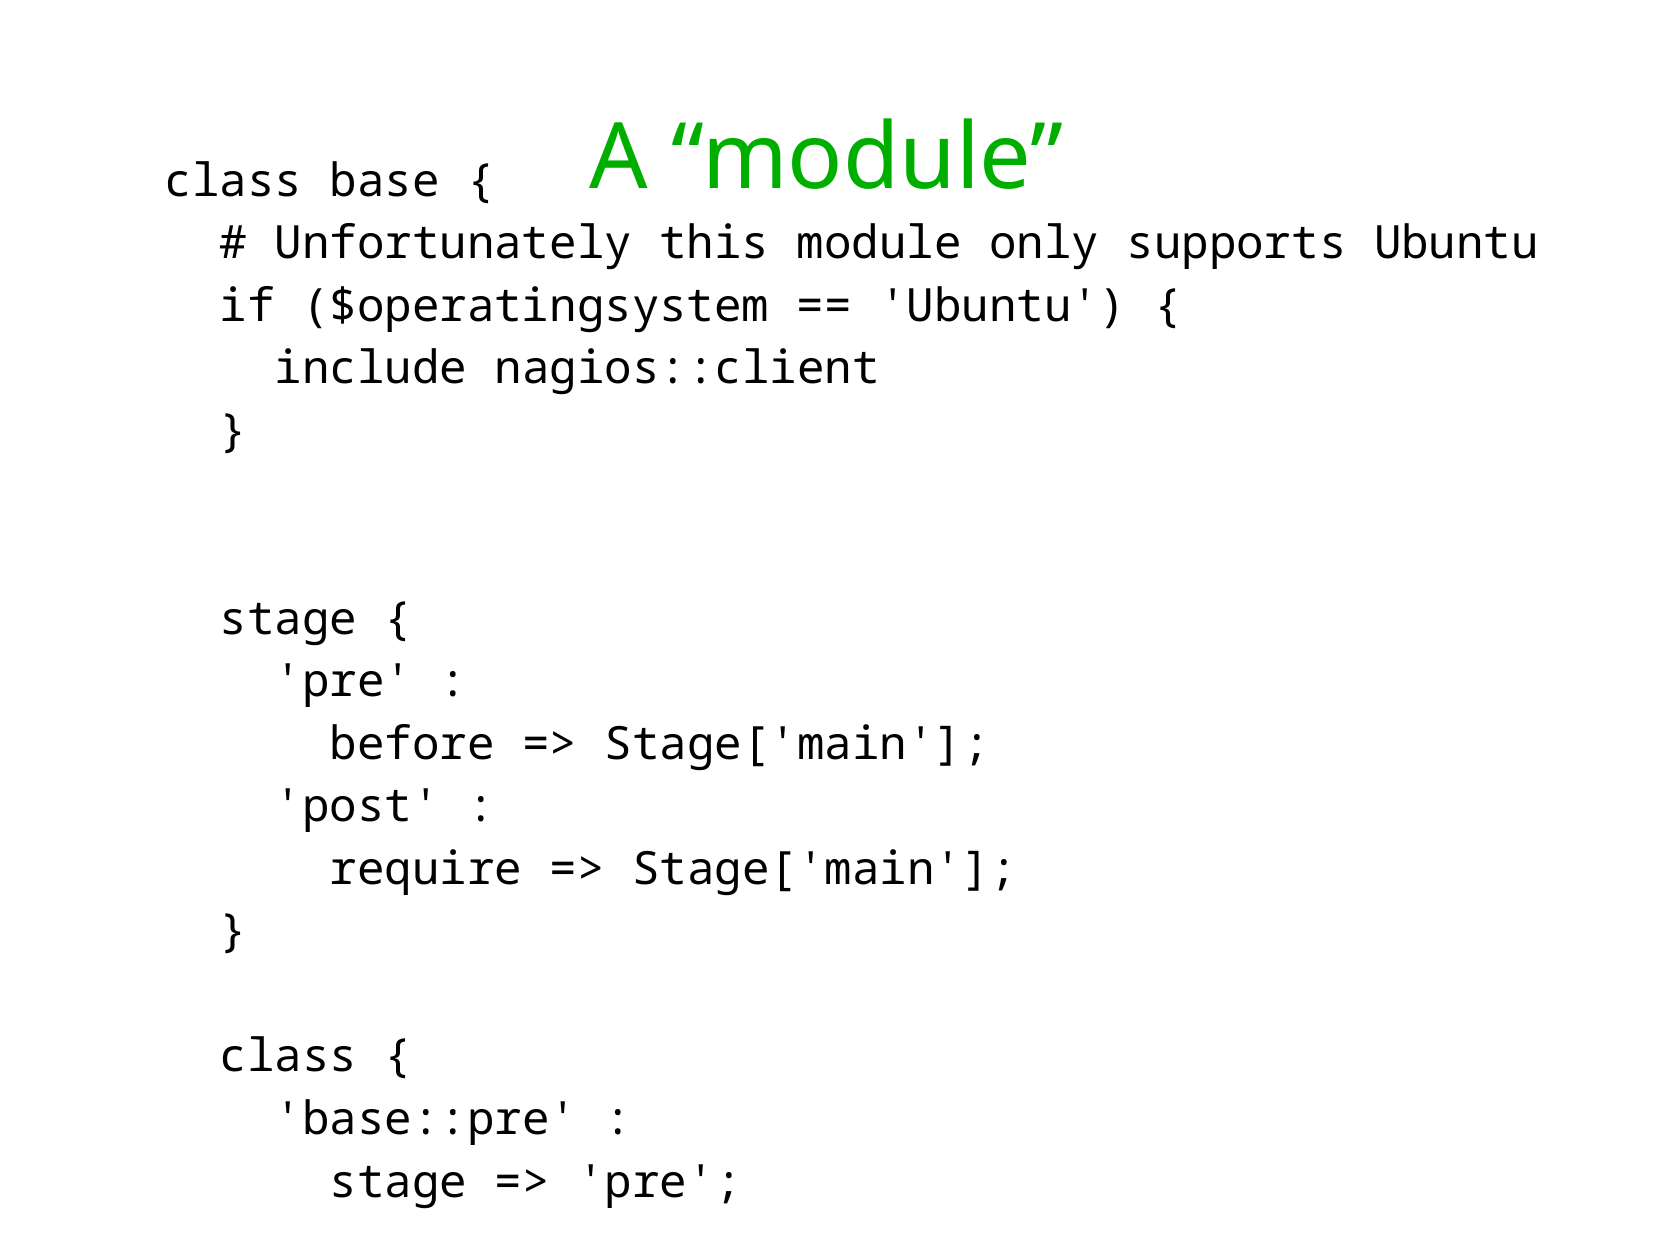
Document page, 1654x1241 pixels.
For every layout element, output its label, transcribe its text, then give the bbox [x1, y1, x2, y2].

title A “module” [82, 49, 1571, 257]
text_box class base { # Unfortunately this module only supports Ubuntu if ($operatingsystem == 'Ubuntu') { include nagios::client } stage { 'pre' : before => Stage['main']; 'post' : require => Stage['main']; } class { 'base::pre' : stage => 'pre'; 'base::post' : stage => 'post'; 'puppet' : ensure => '2.7.19-1puppetlabs2'; [150, 140, 1555, 1241]
